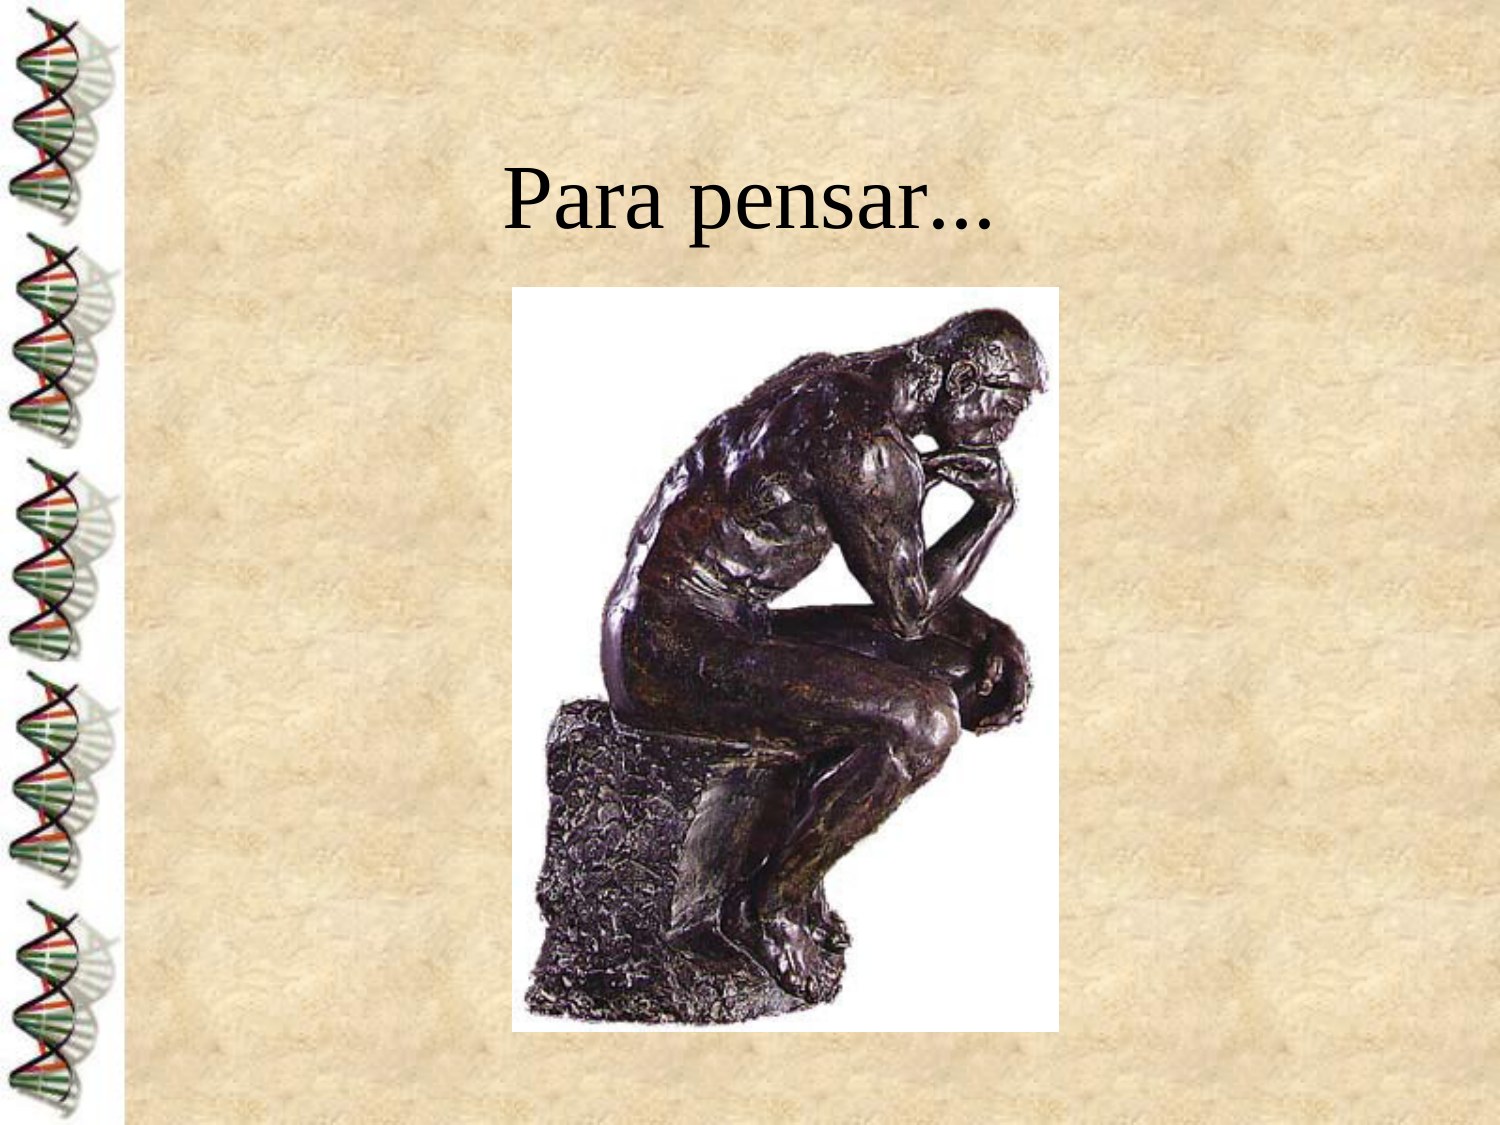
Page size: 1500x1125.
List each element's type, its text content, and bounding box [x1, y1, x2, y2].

picture [0, 0, 1500, 1125]
title Para pensar... [112, 99, 1388, 288]
